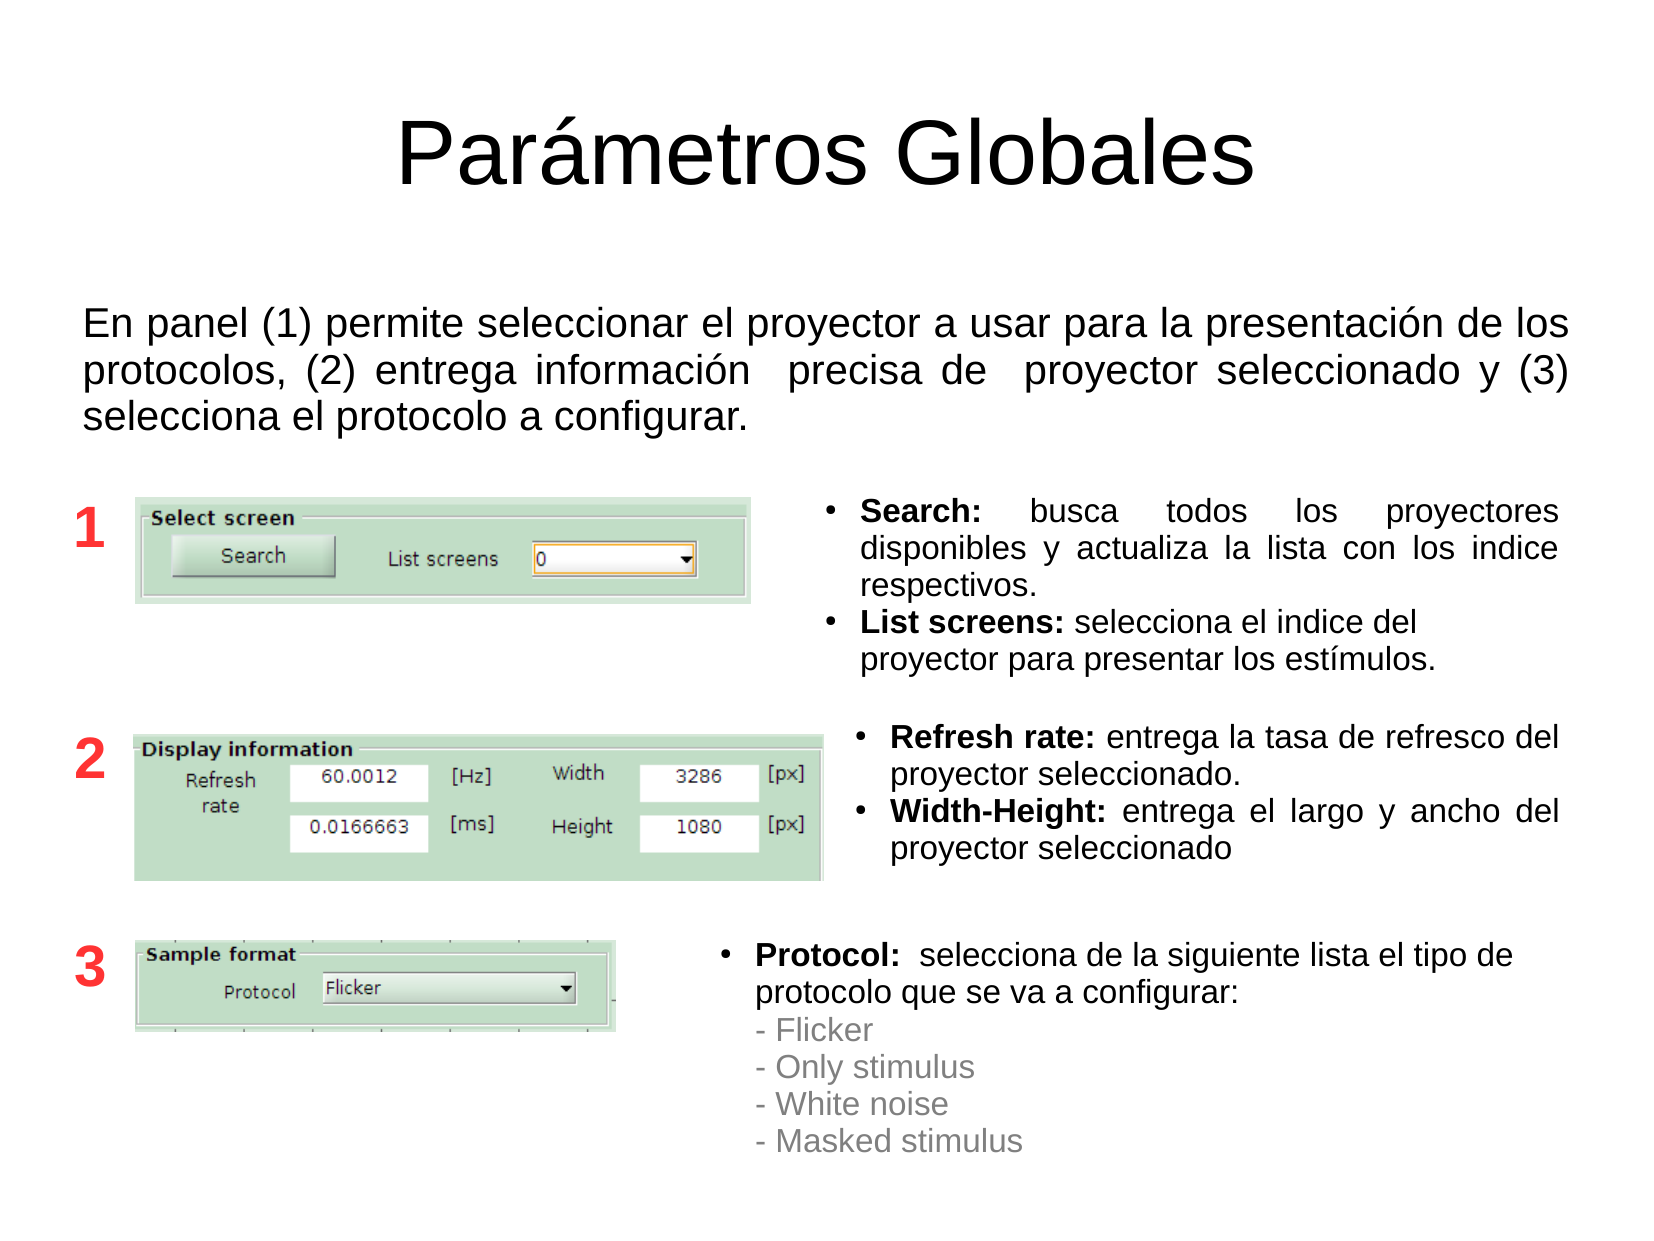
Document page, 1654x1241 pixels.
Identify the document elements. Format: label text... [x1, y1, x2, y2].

list En panel (1) permite seleccionar el proyector a usar para la presentación de los protocolos, (2) entrega información precisa de proyector seleccionado y (3) selecciona el protocolo a configurar. [82, 300, 1571, 466]
text_box Protocol: selecciona de la siguiente lista el tipo de protocolo que se va a configurar: - Flicker - Only stimulus - White noise - Masked stimulus [705, 929, 1576, 1170]
text_box 2 [60, 718, 121, 799]
text_box Refresh rate: entrega la tasa de refresco del proyector seleccionado. Width-Height: entrega el largo y ancho del proyector seleccionado [840, 711, 1576, 877]
picture [135, 497, 751, 604]
title Parámetros Globales [82, 49, 1571, 257]
picture [133, 734, 824, 881]
picture [135, 940, 616, 1032]
text_box Search: busca todos los proyectores disponibles y actualiza la lista con los indice respectivos. List screens: selecciona el indice del proyector para presentar los estímulos. [810, 484, 1576, 688]
text_box 3 [60, 926, 121, 1007]
text_box 1 [59, 487, 120, 568]
